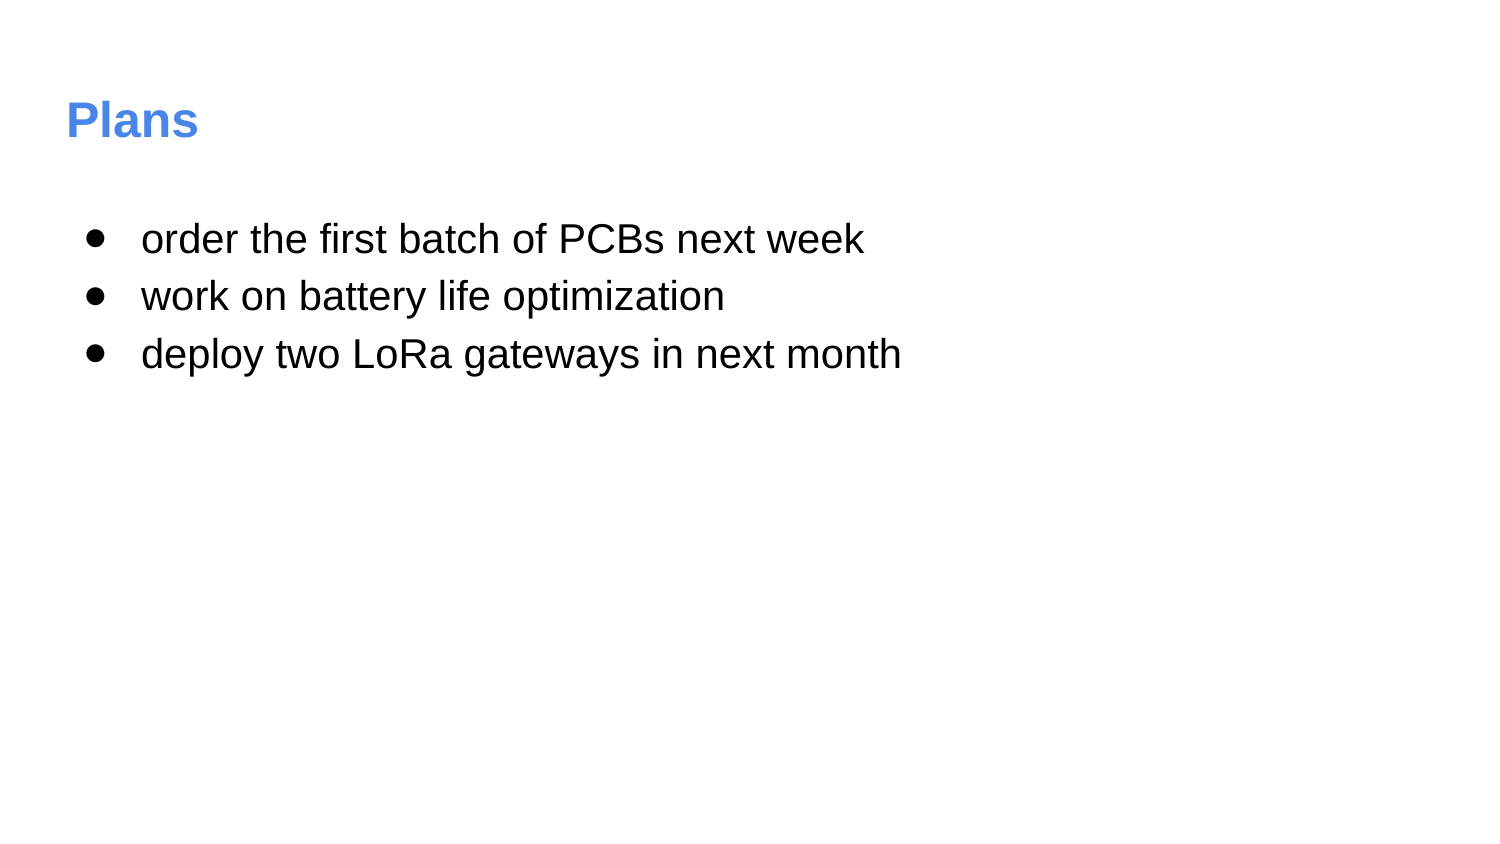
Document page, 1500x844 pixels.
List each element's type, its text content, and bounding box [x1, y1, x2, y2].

title Plans [51, 72, 1449, 167]
list order the first batch of PCBs next week work on battery life optimization deploy two LoRa gateways in next month [51, 189, 1449, 750]
